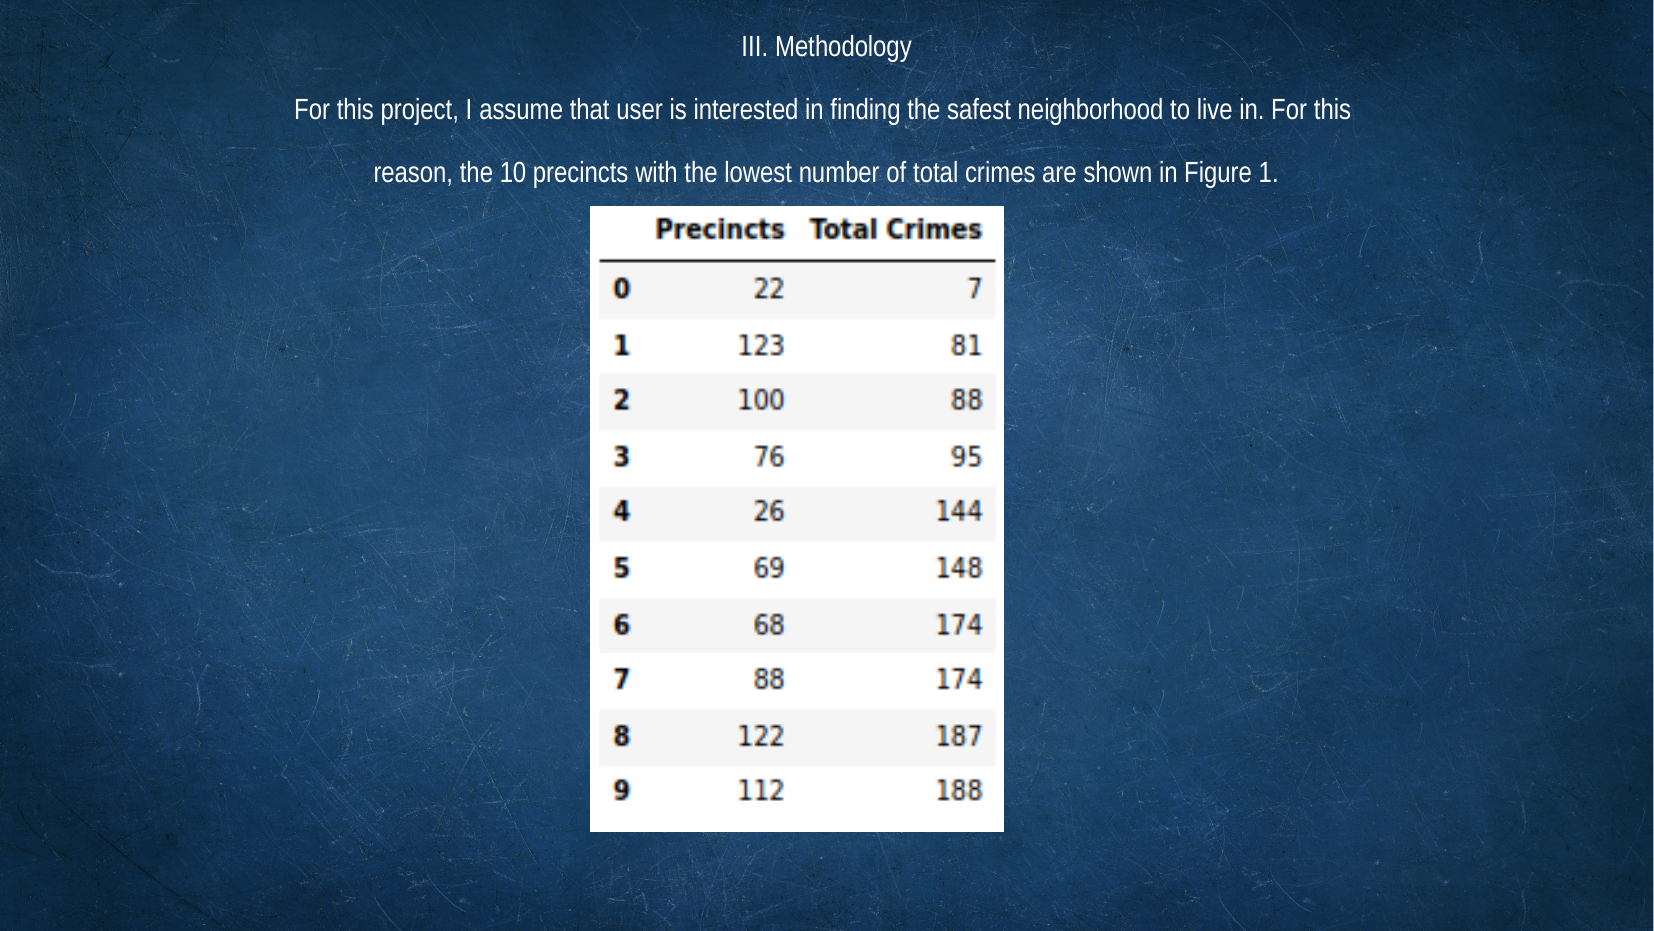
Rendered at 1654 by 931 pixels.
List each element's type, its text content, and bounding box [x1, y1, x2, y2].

list III. Methodology For this project, I assume that user is interested in finding the safest neighborhood to live in. For this reason, the 10 precincts with the lowest number of total crimes are shown in Figure 1. [29, 29, 1625, 916]
picture [0, 0, 1654, 931]
